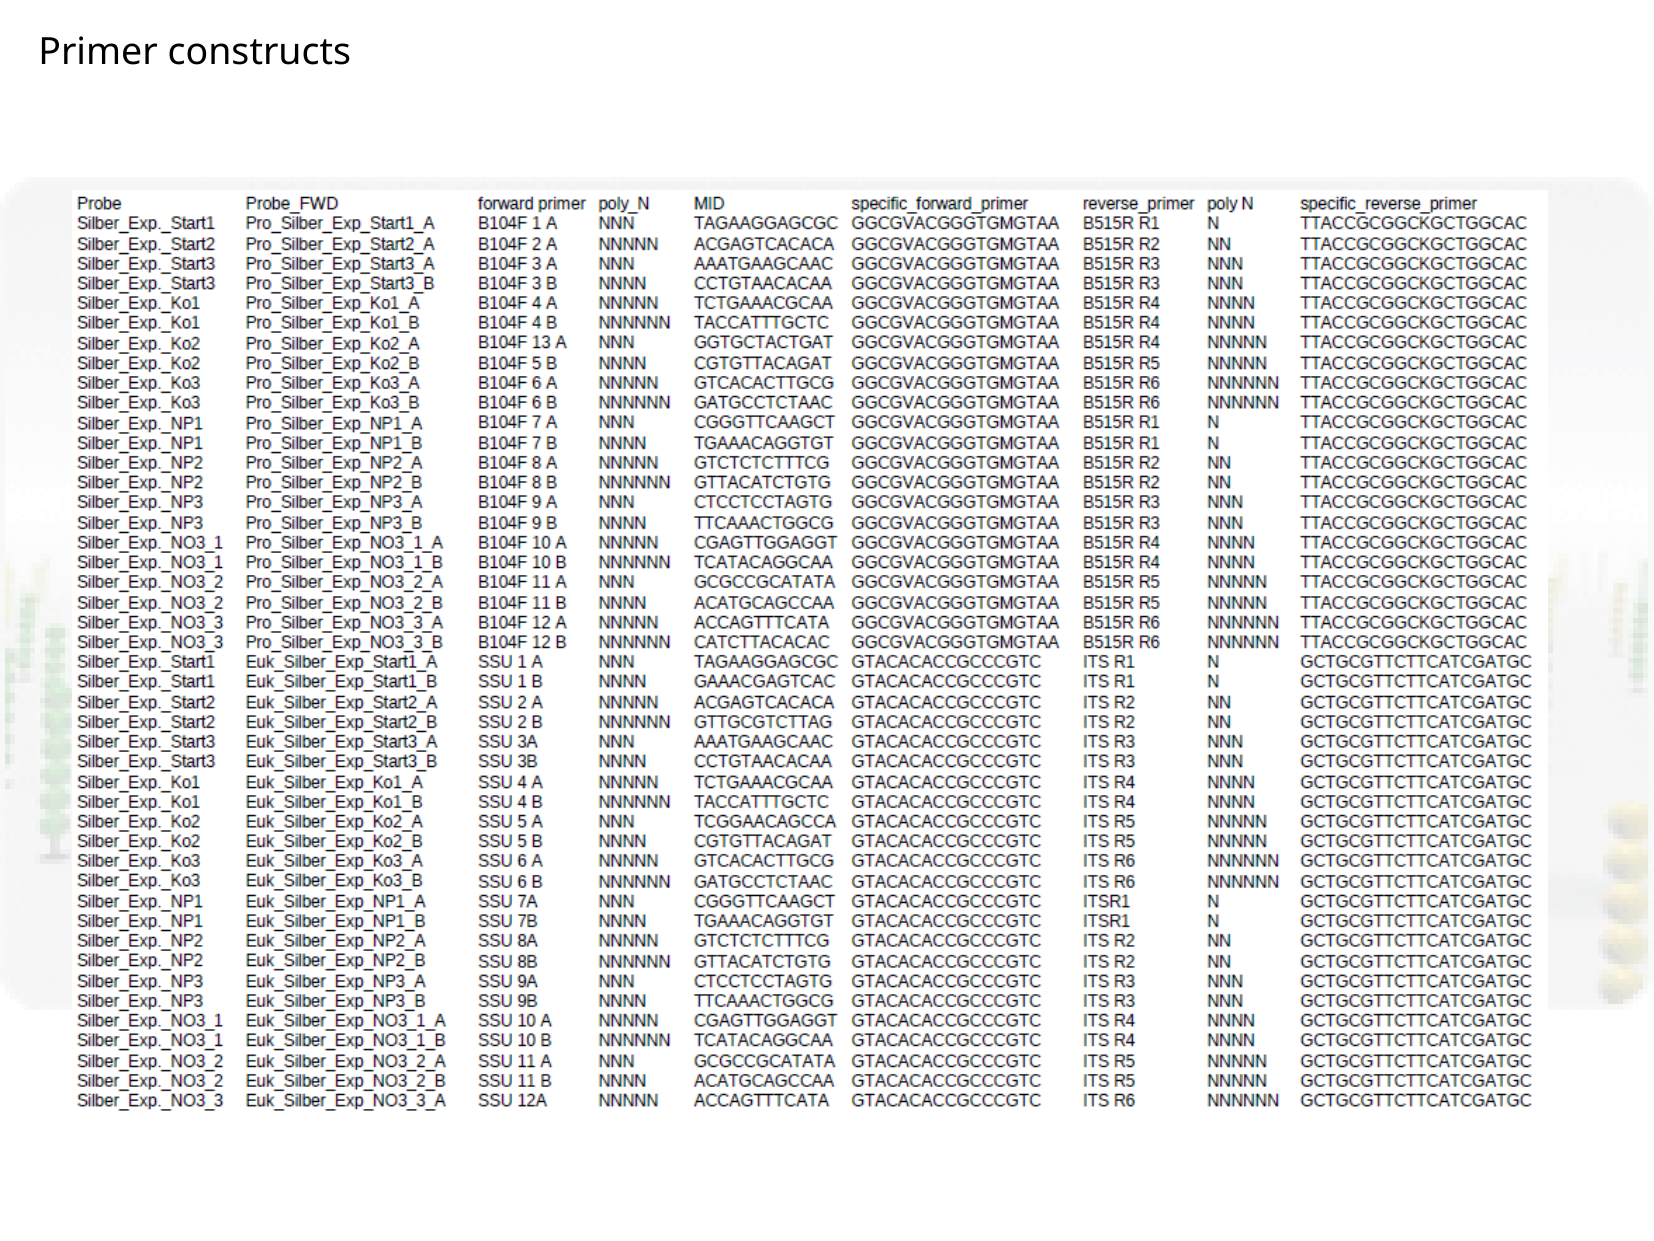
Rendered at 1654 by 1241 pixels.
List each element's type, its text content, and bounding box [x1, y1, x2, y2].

picture [72, 190, 1548, 1123]
text_box [0, 0, 1654, 1241]
text_box Primer constructs [23, 16, 416, 92]
